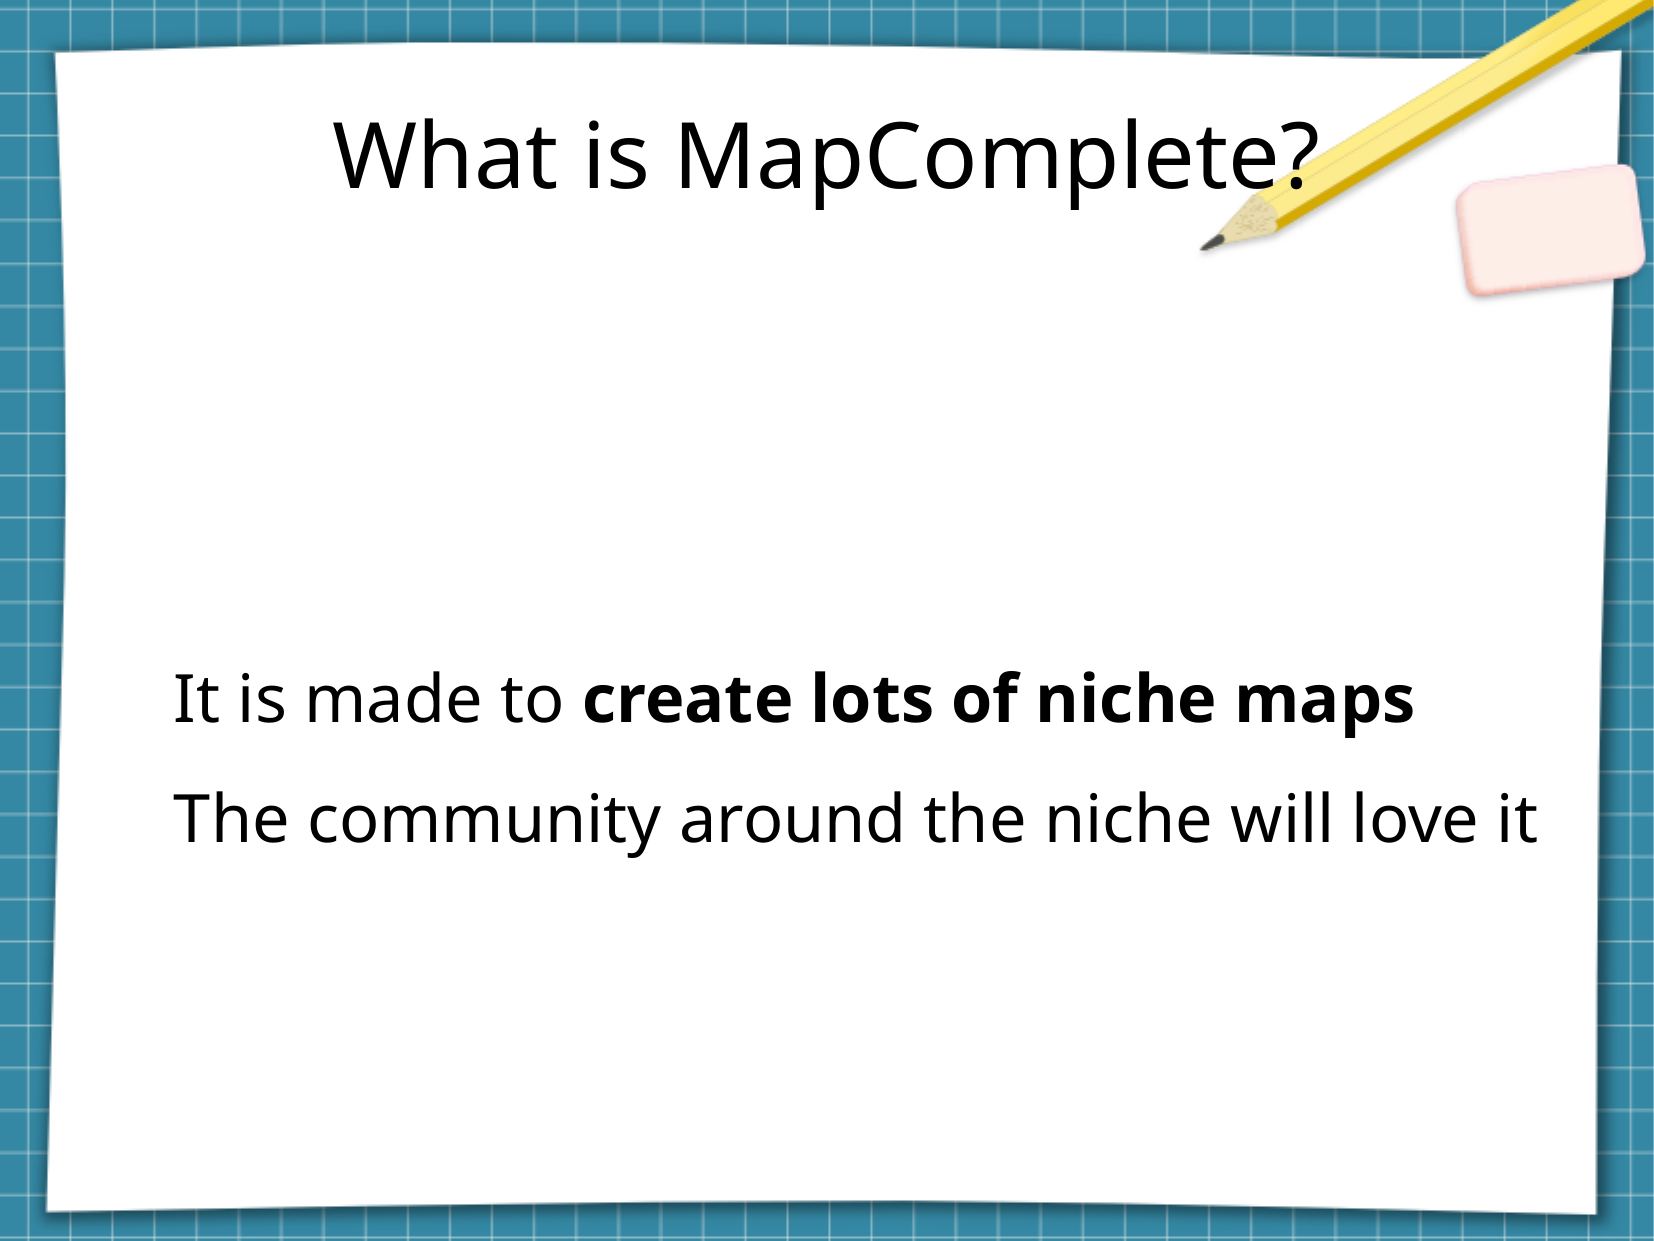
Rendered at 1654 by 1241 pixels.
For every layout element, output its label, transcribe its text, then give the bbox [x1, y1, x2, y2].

title What is MapComplete? [82, 49, 1571, 257]
list It is made to create lots of niche maps The community around the niche will love it [82, 290, 1571, 1010]
picture [0, 0, 1654, 1241]
